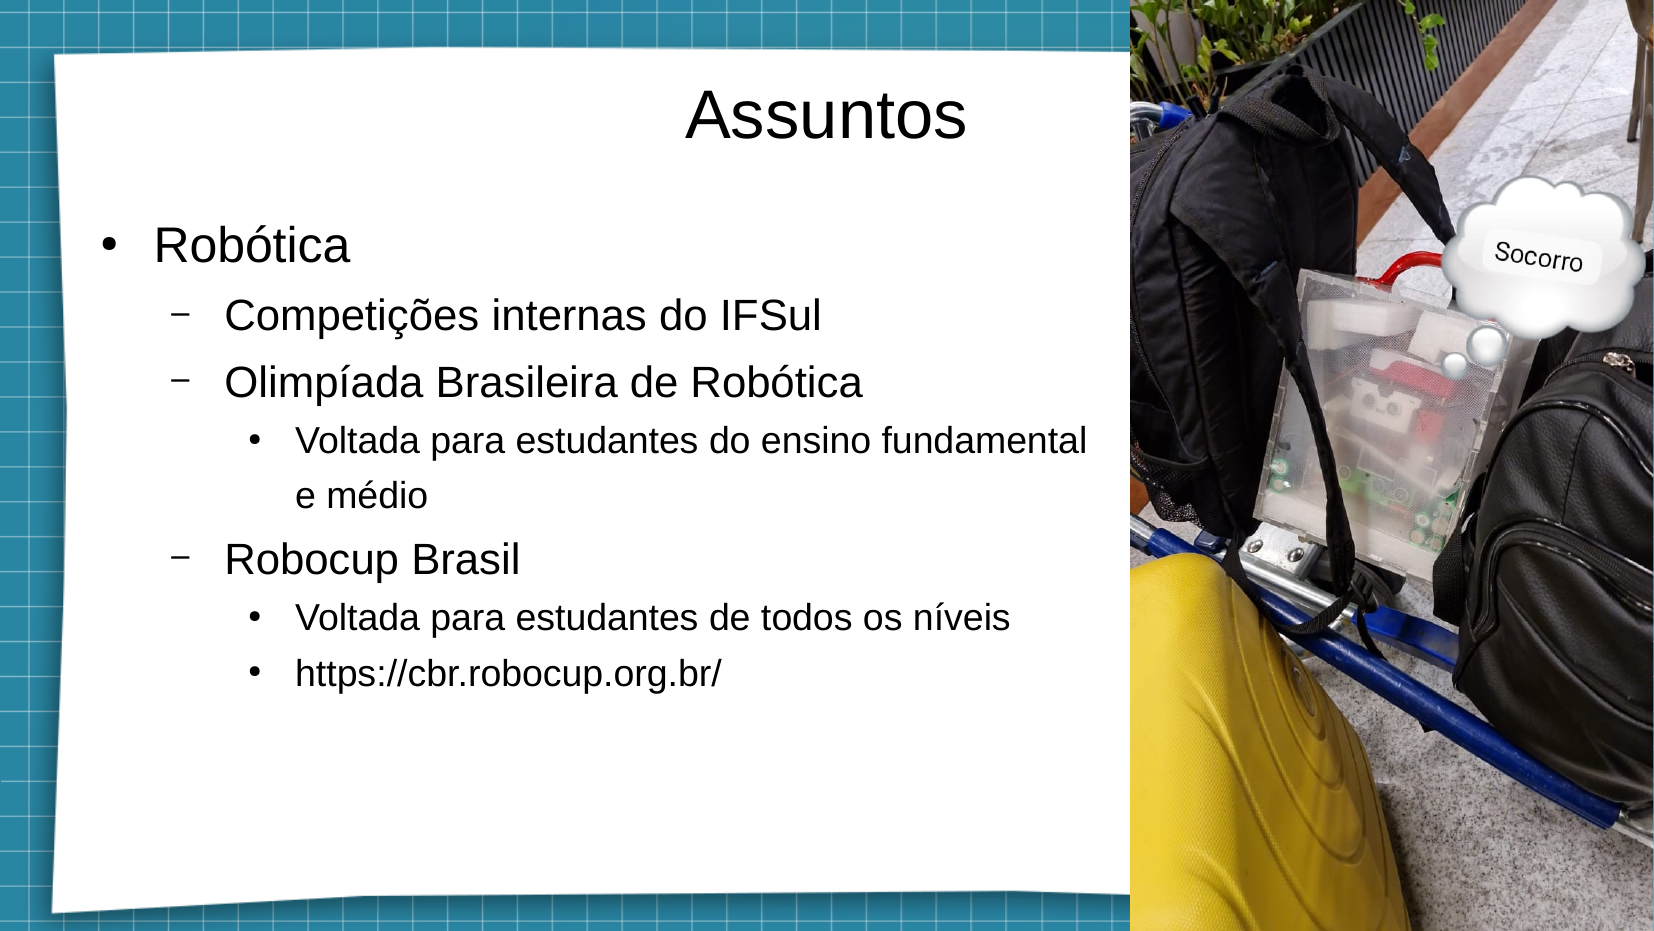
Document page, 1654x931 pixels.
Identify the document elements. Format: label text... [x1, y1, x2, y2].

title Assuntos [82, 37, 1130, 193]
picture [0, 0, 1654, 931]
list Robótica Competições internas do IFSul Olimpíada Brasileira de Robótica Voltada para estudantes do ensino fundamental e médio Robocup Brasil Voltada para estudantes de todos os níveis https://cbr.robocup.org.br/ [82, 217, 1130, 758]
